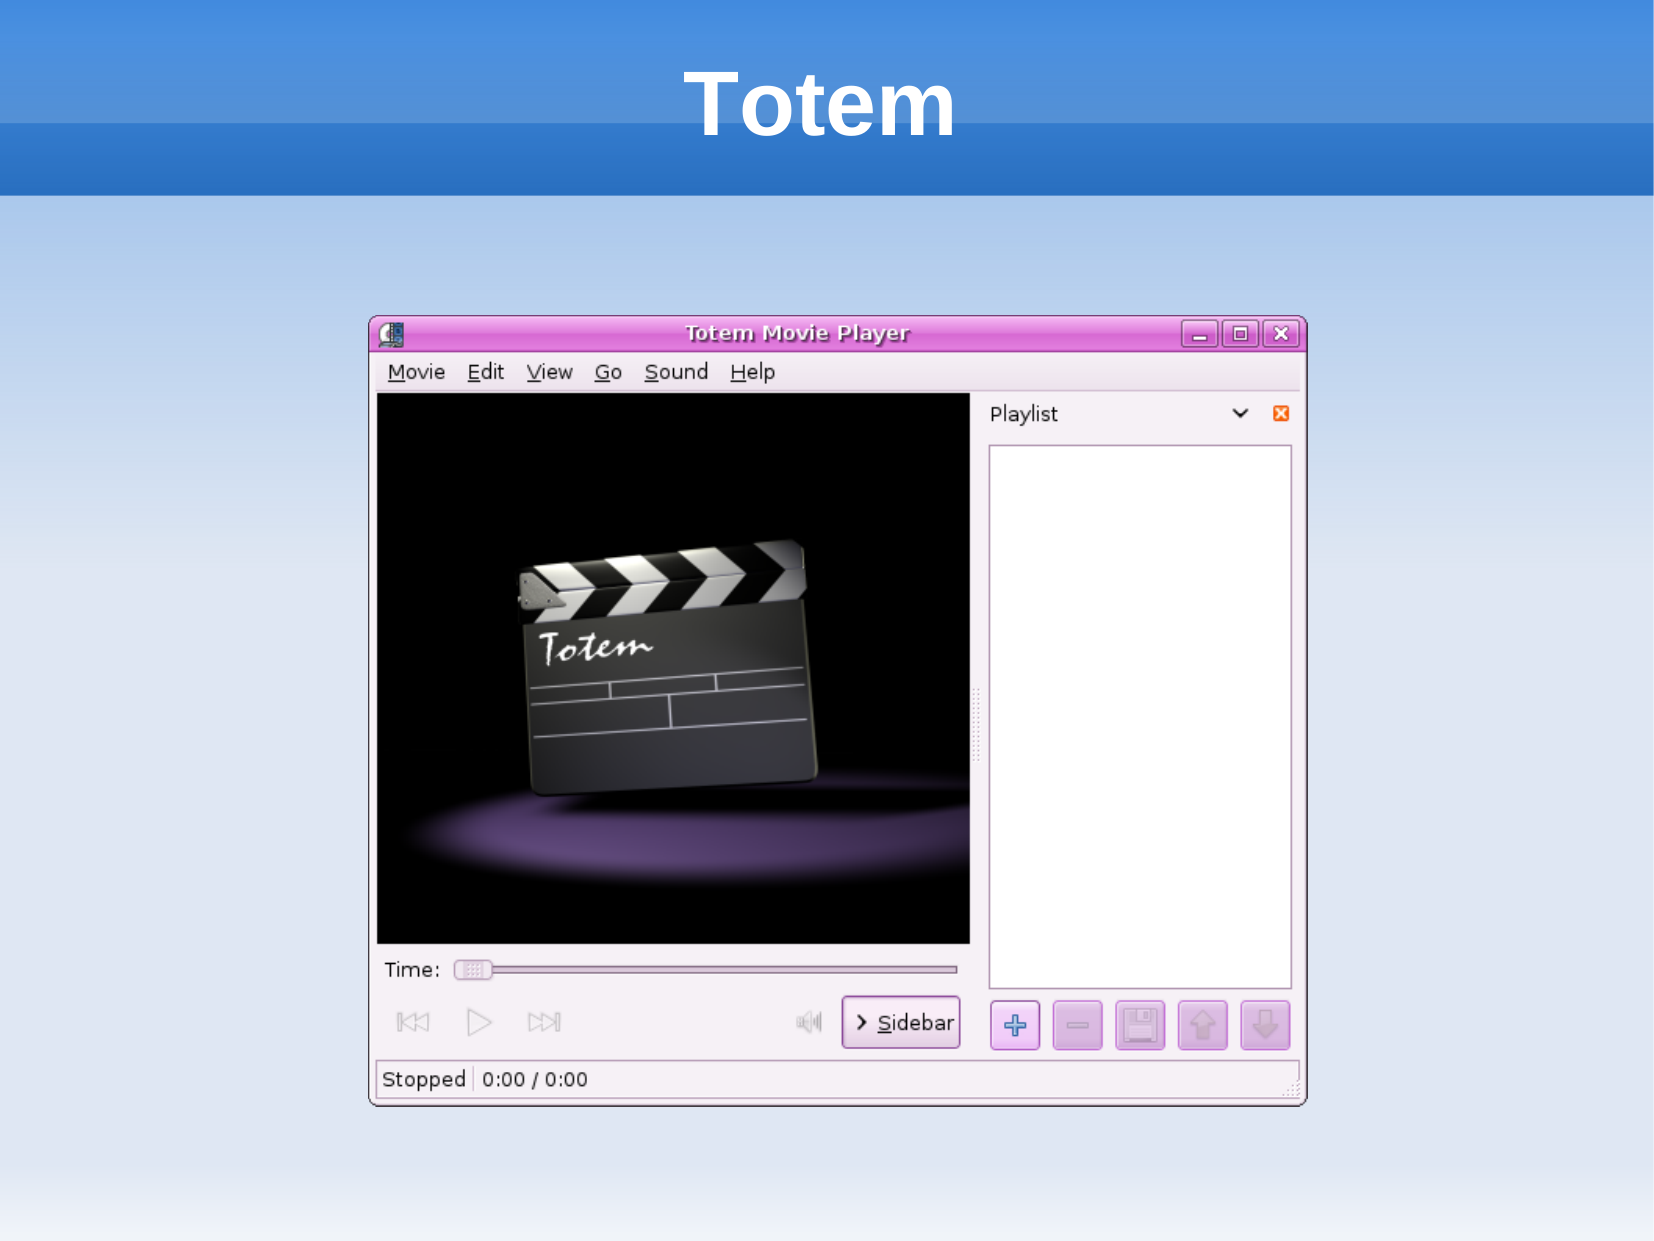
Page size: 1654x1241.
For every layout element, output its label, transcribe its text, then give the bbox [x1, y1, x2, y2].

title Totem [76, 7, 1565, 200]
picture [0, 0, 1654, 1241]
